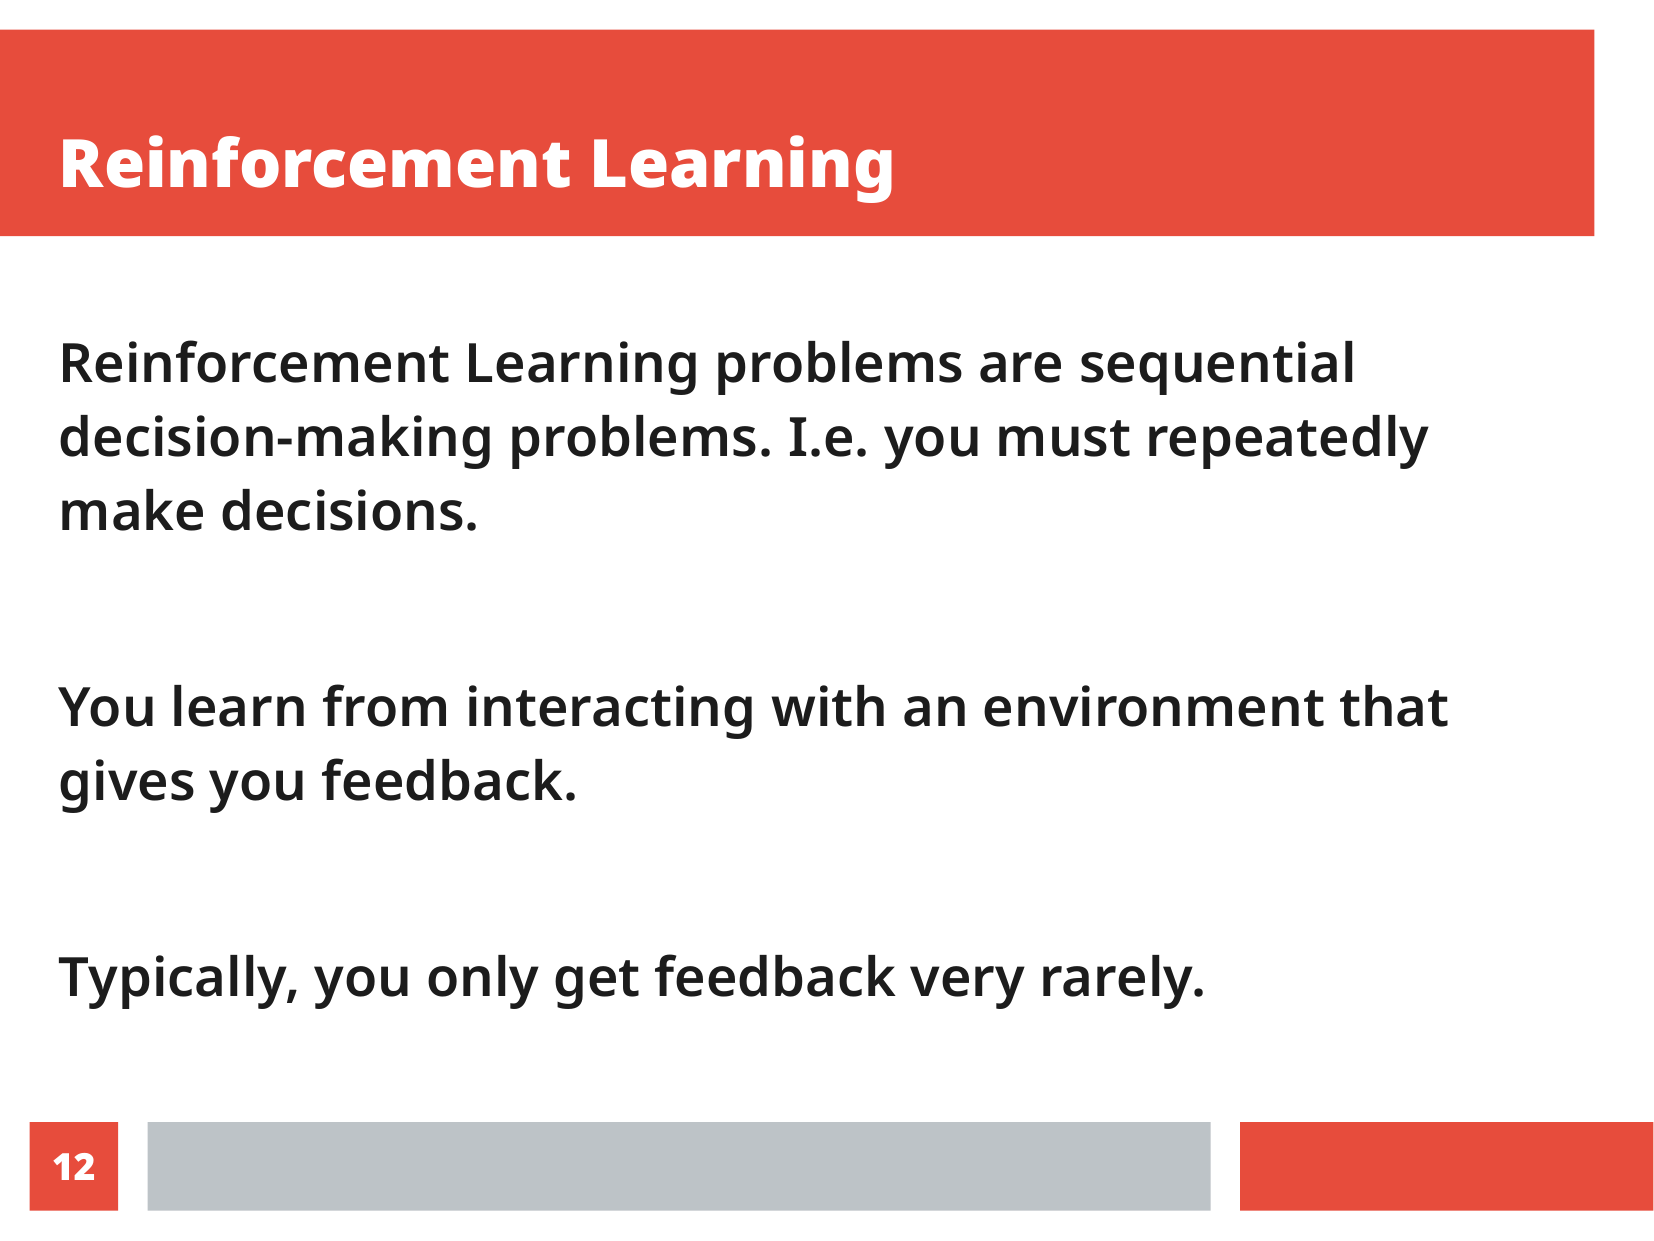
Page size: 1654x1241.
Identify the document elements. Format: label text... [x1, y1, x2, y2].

list Reinforcement Learning problems are sequential decision-making problems. I.e. you must repeatedly make decisions. You learn from interacting with an environment that gives you feedback. Typically, you only get feedback very rarely. [59, 324, 1565, 1093]
title Reinforcement Learning [59, 59, 1595, 207]
